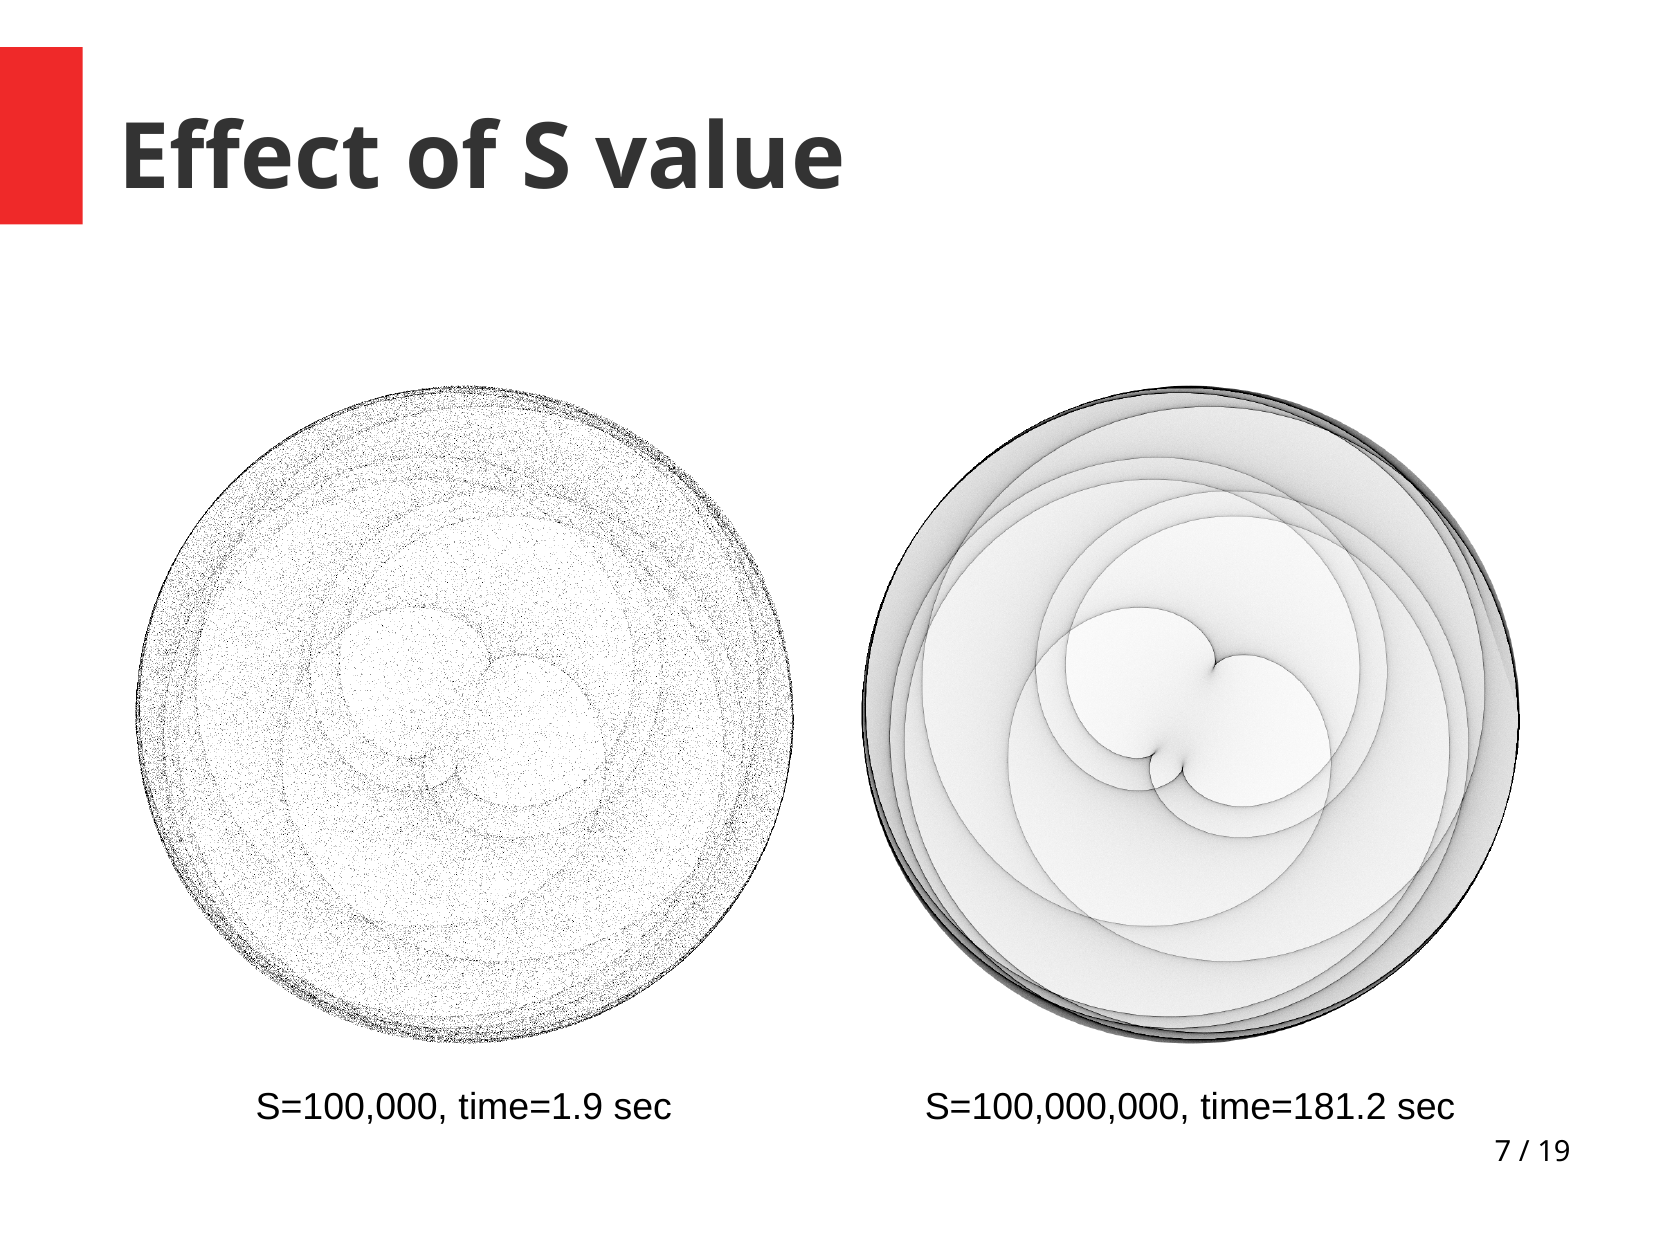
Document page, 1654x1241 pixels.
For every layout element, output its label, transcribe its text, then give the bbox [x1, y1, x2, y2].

text_box S=100,000,000, time=181.2 sec [909, 1077, 1471, 1135]
title Effect of S value [118, 49, 1571, 257]
picture [844, 368, 1536, 1060]
picture [118, 368, 810, 1060]
text_box S=100,000, time=1.9 sec [240, 1077, 687, 1135]
